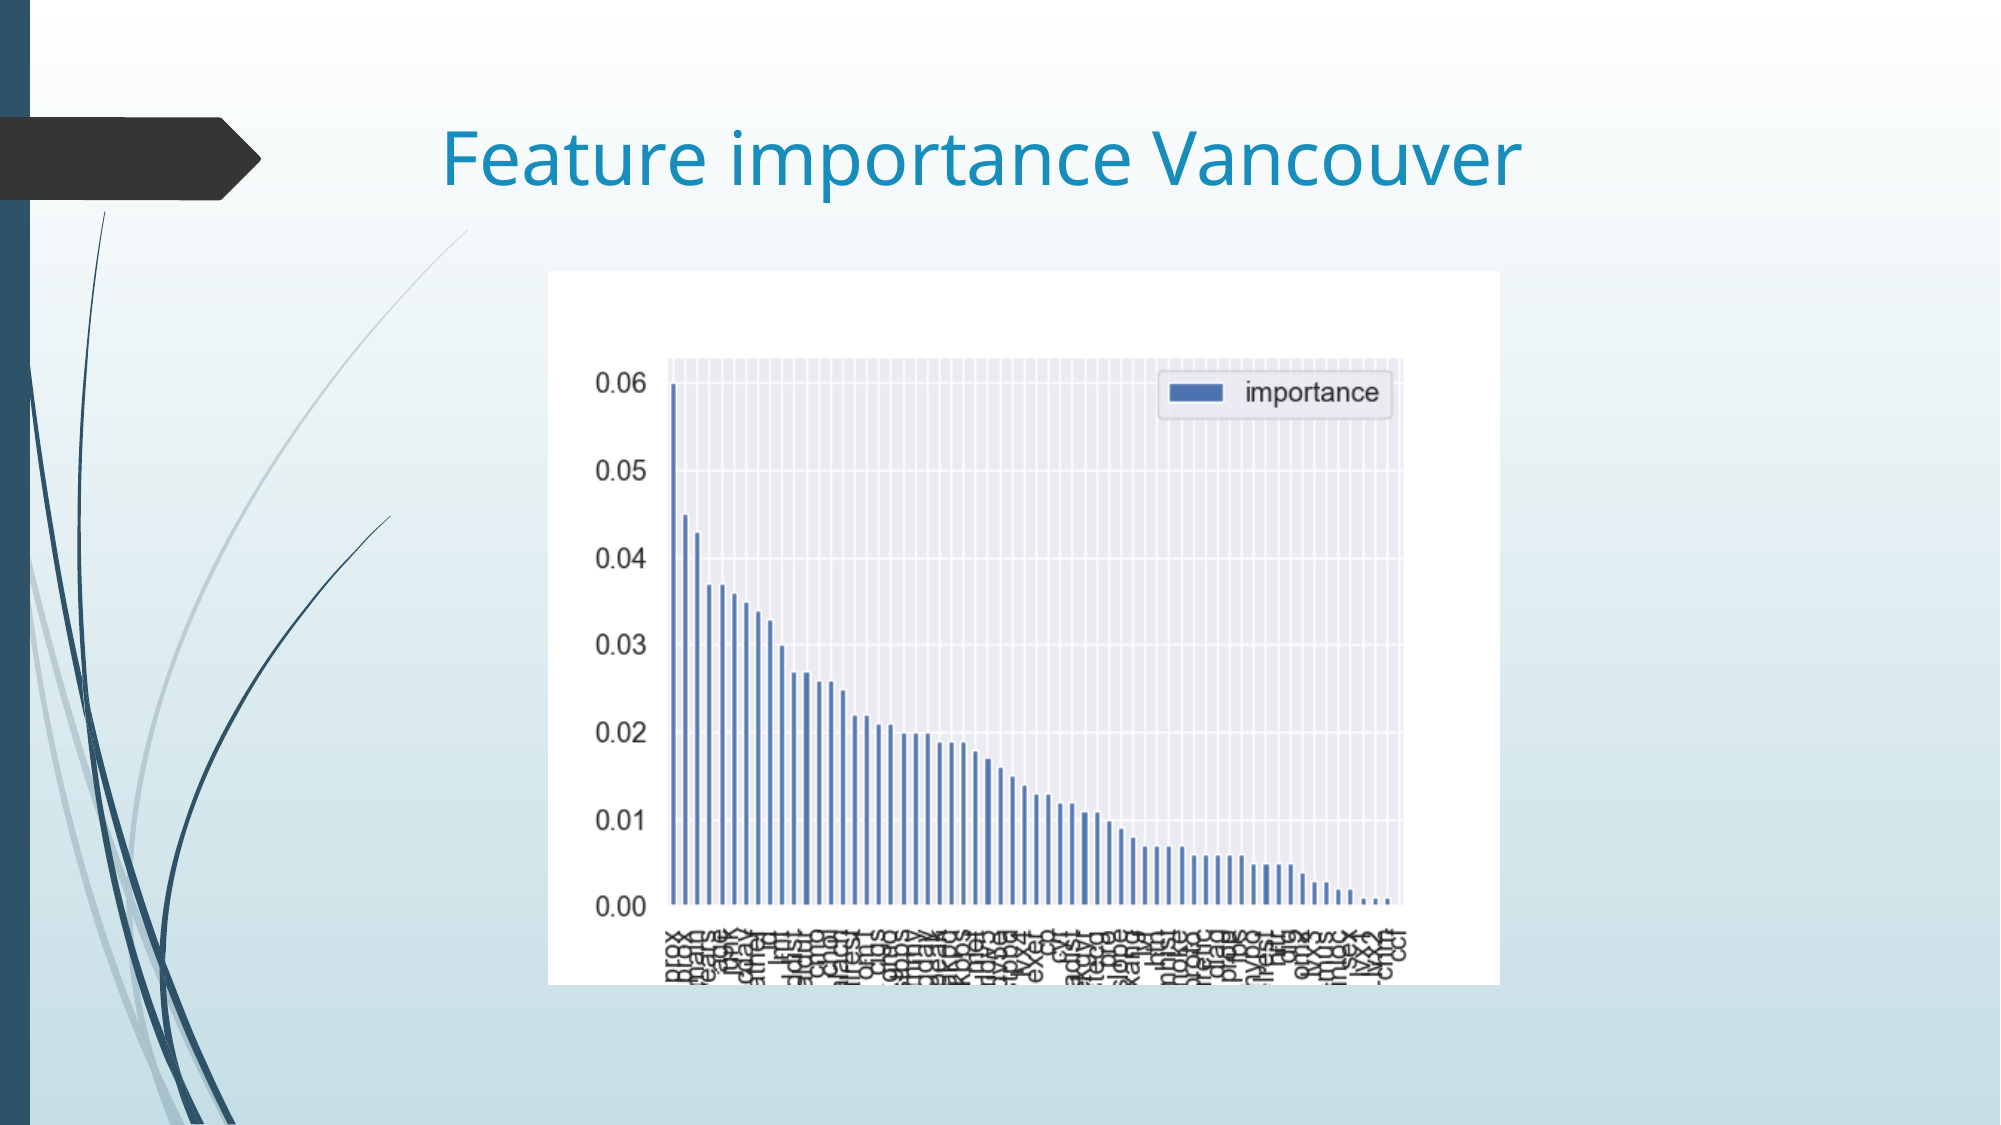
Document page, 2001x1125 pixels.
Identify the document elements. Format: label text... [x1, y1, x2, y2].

title Feature importance Vancouver [425, 102, 1888, 313]
picture [548, 271, 1500, 985]
